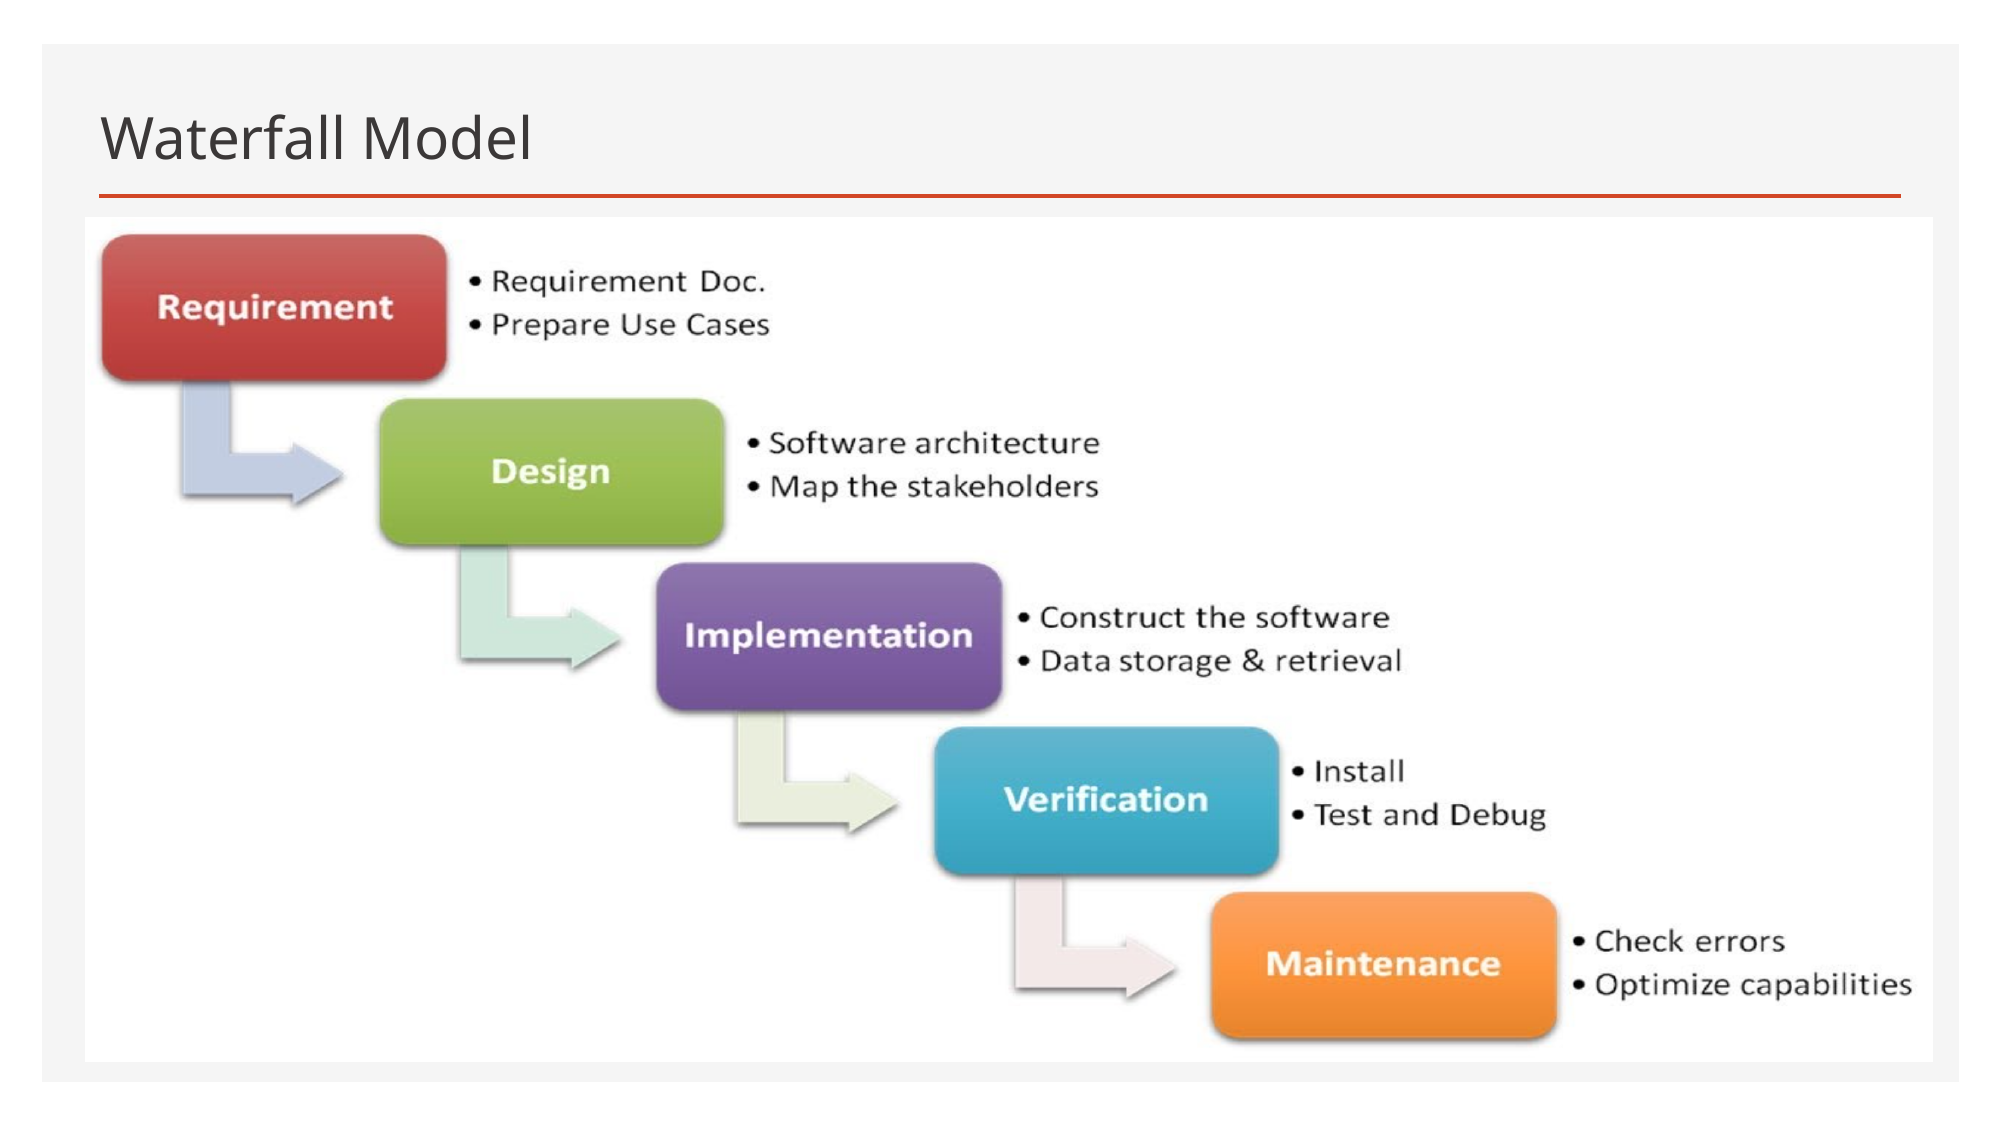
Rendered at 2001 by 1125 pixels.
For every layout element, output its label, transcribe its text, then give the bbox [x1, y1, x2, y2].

picture [85, 217, 1933, 1062]
title Waterfall Model [85, 73, 1214, 179]
